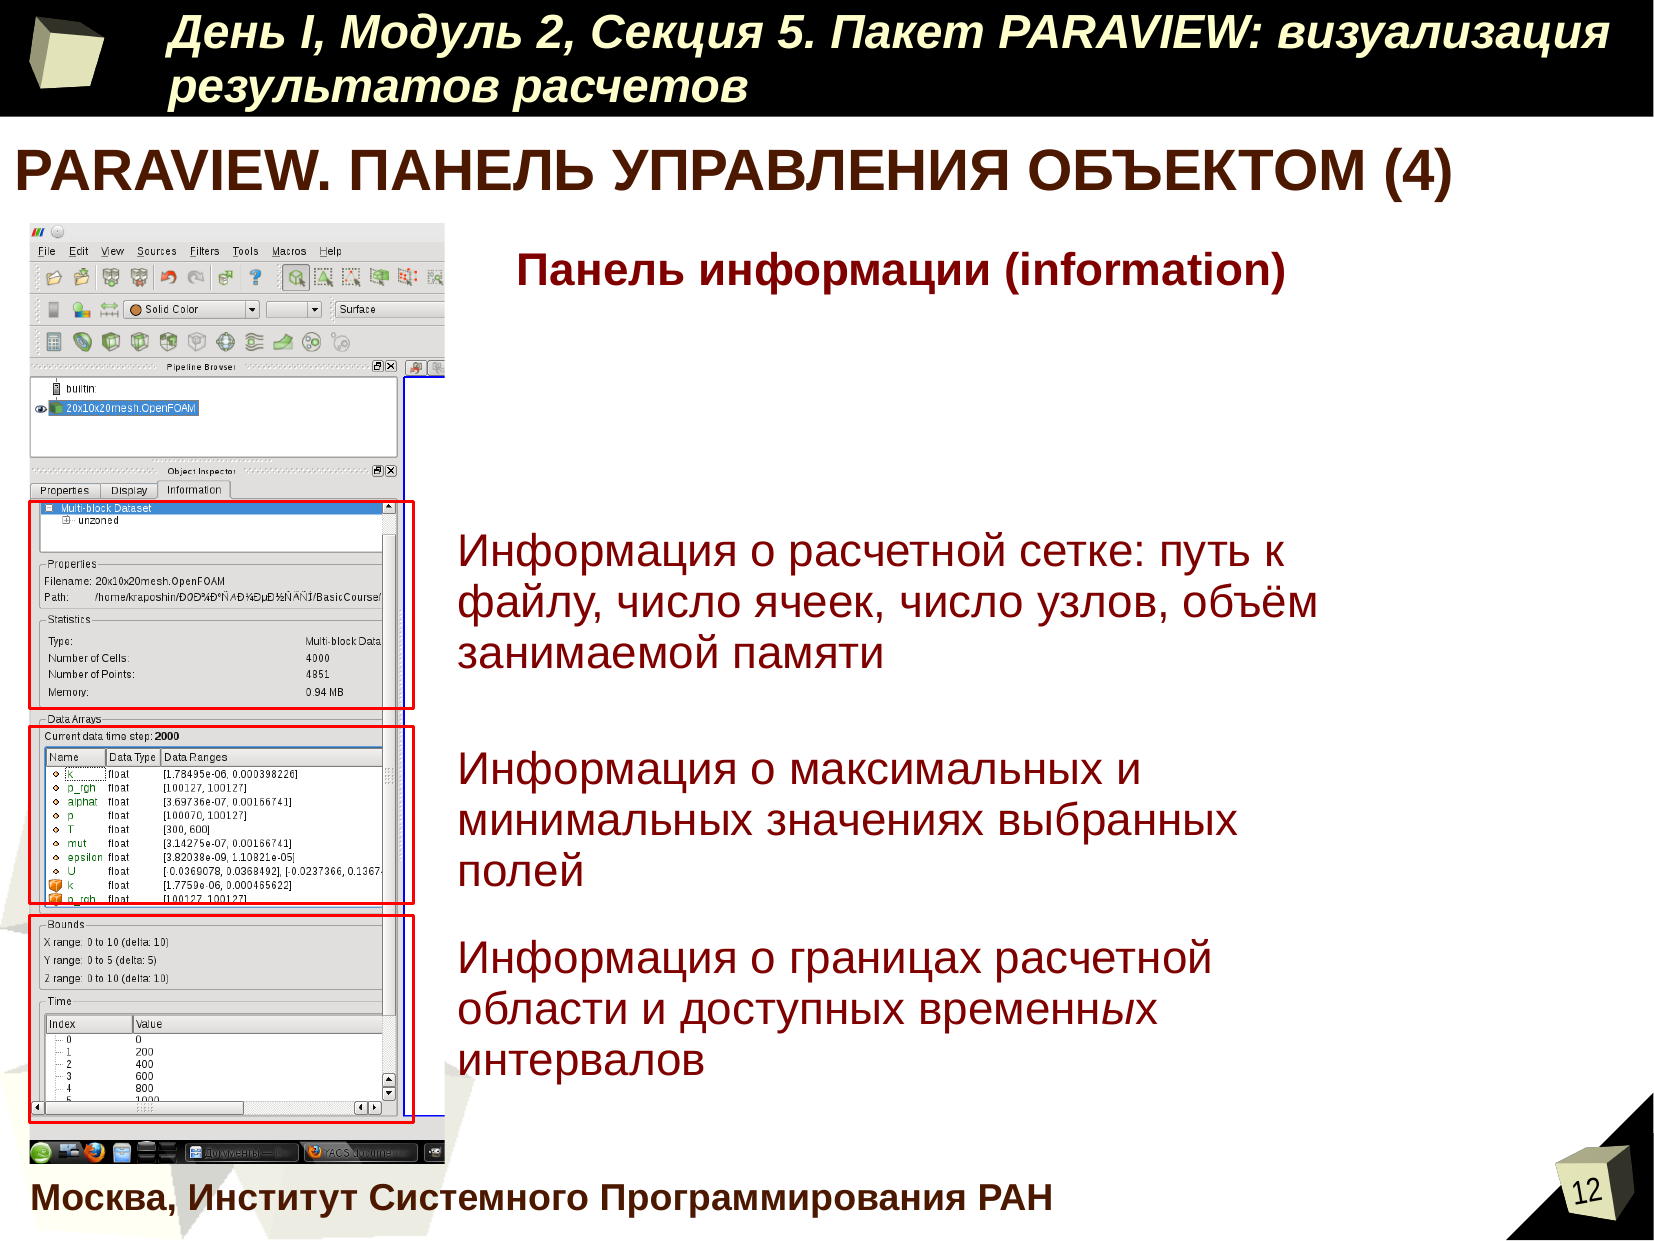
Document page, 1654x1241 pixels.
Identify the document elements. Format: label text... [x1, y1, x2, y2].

text_box Информация о расчетной сетке: путь к файлу, число ячеек, число узлов, объём занимаемой памяти [442, 517, 1335, 686]
picture [31, 728, 412, 902]
picture [0, 223, 477, 1241]
text_box Информация о границах расчетной области и доступных временных интервалов [442, 924, 1229, 1094]
text_box Панель информации (information) [502, 236, 1304, 303]
picture [464, 1193, 472, 1198]
text_box PARAVIEW. ПАНЕЛЬ УПРАВЛЕНИЯ ОБЪЕКТОМ (4) [0, 130, 1654, 211]
text_box Информация о максимальных и минимальных значениях выбранных полей [442, 735, 1255, 905]
picture [31, 503, 412, 707]
